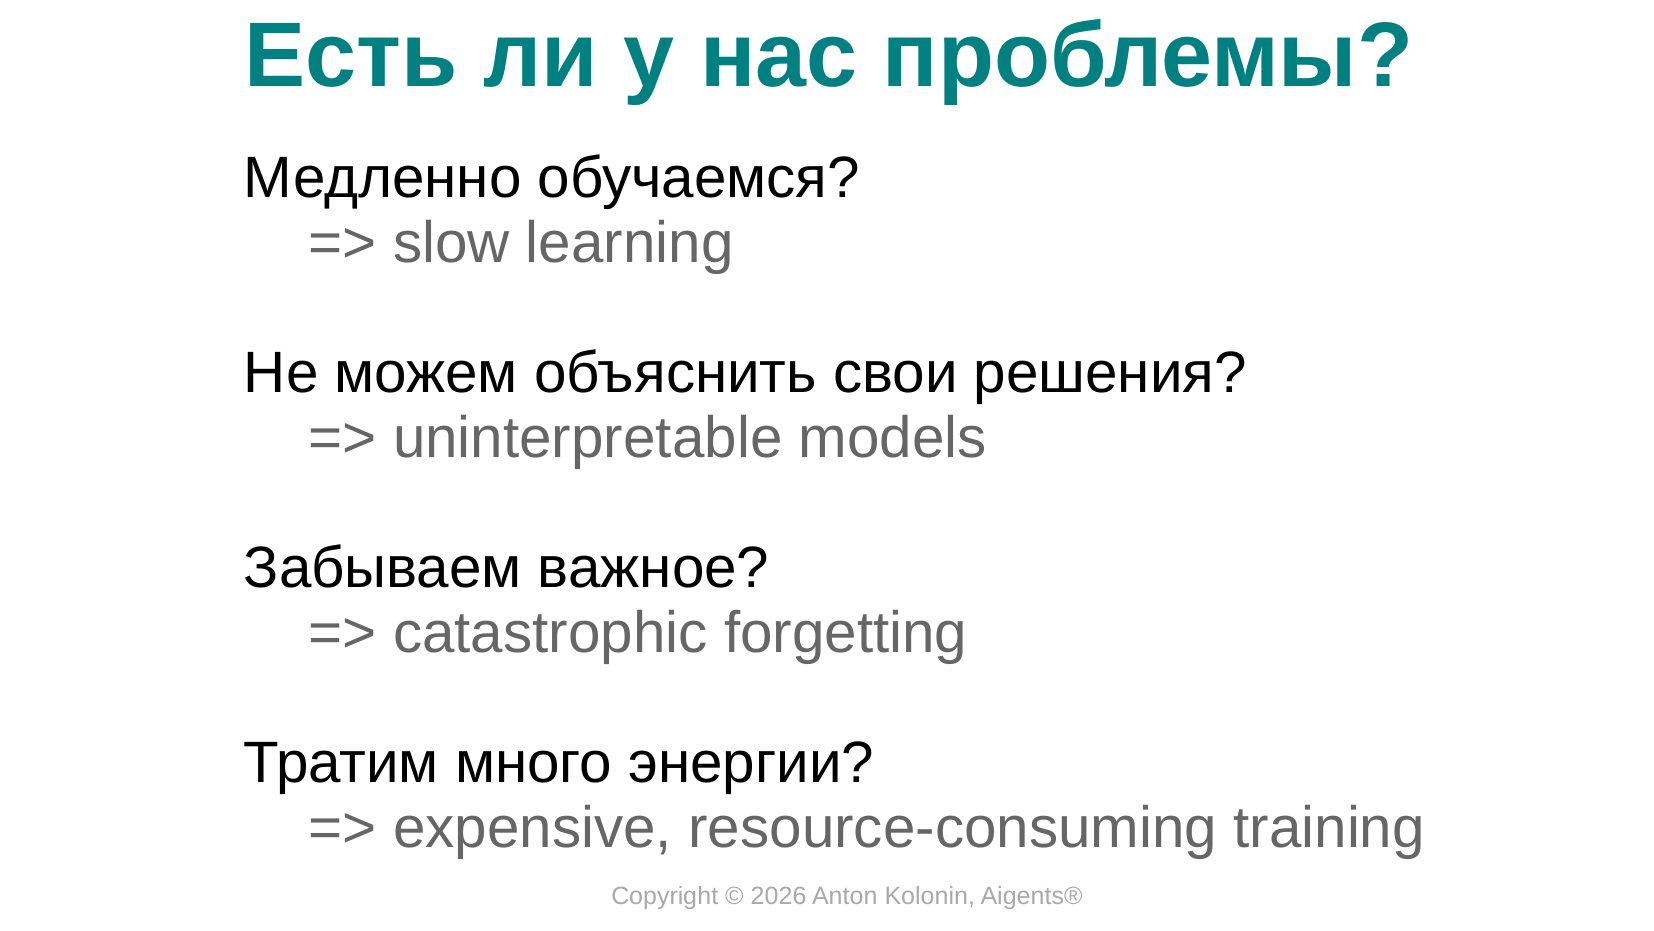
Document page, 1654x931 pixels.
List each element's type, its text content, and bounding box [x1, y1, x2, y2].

text_box Медленно обучаемся? => slow learning Не можем объяснить свои решения? => uninterpretable models Забываем важное? => catastrophic forgetting Тратим много энергии? => expensive, resource-consuming training [229, 137, 1438, 868]
text_box Есть ли у нас проблемы? [0, 0, 1654, 113]
